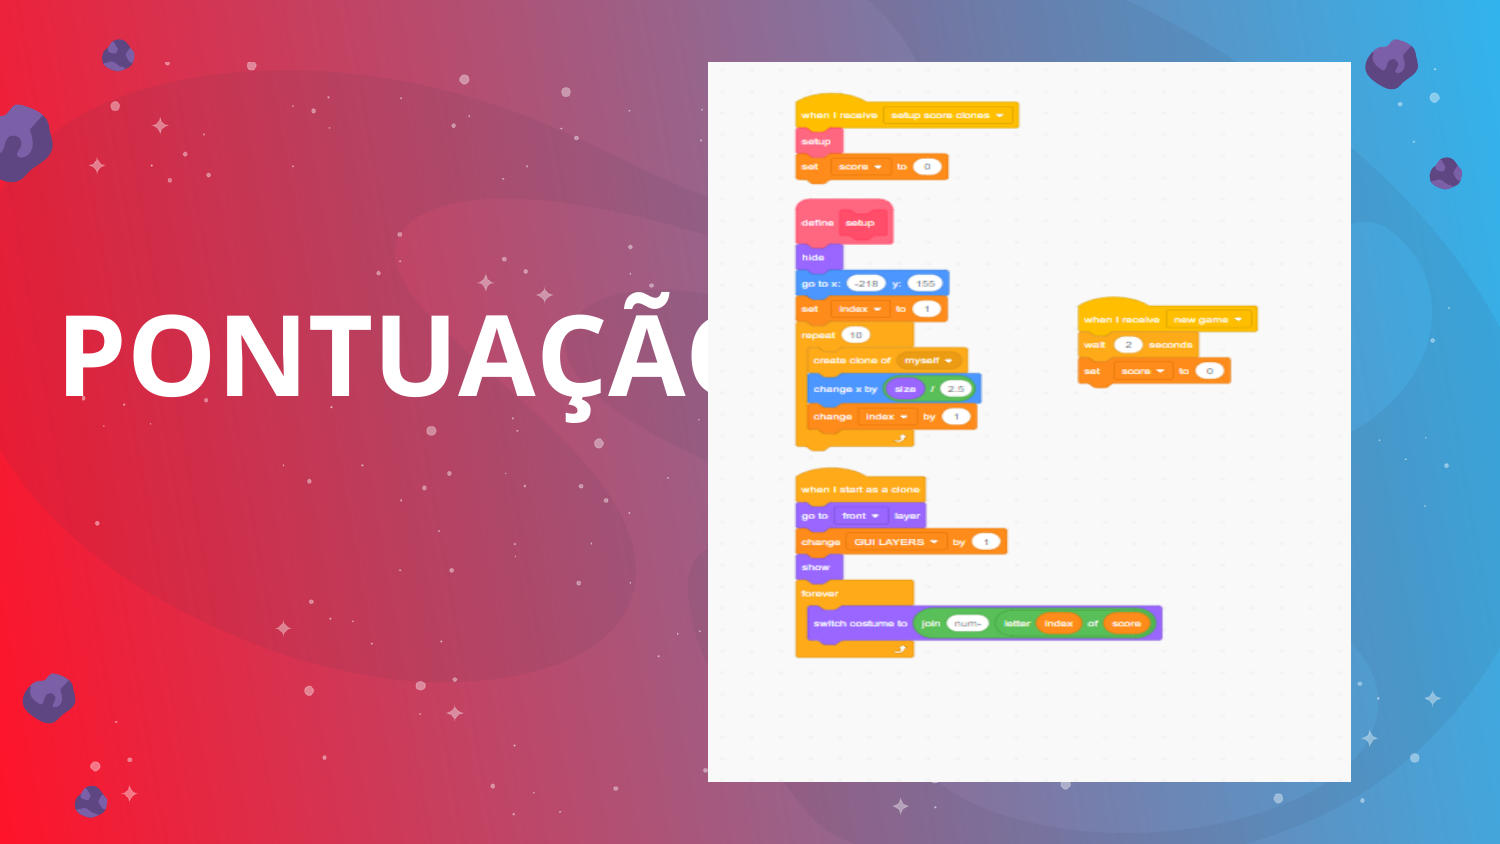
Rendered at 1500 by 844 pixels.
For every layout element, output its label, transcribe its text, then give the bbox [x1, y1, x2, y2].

picture [708, 62, 1351, 782]
title PONTUAÇÃO [56, 284, 708, 559]
